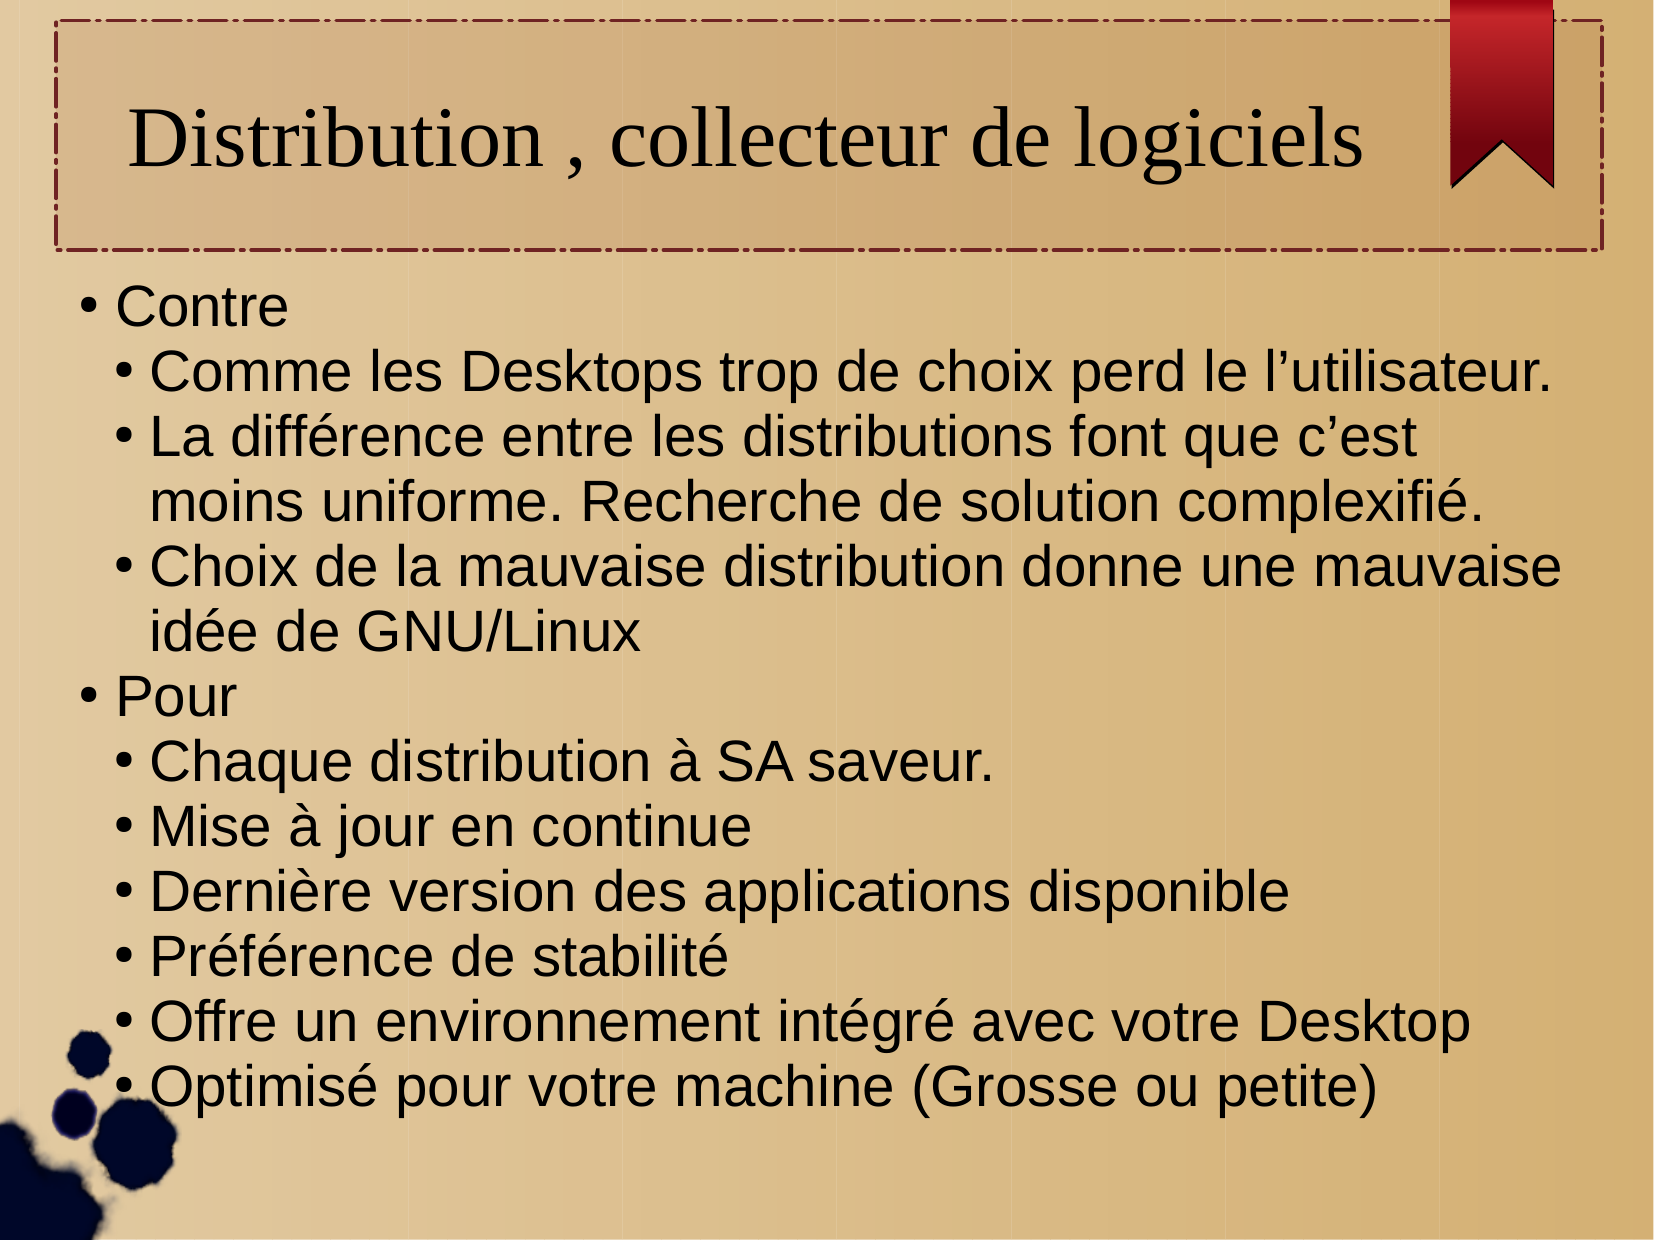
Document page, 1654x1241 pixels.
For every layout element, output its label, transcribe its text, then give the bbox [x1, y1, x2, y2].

subtitle Contre Comme les Desktops trop de choix perd le l’utilisateur. La différence entre les distributions font que c’est moins uniforme. Recherche de solution complexifié. Choix de la mauvaise distribution donne une mauvaise idée de GNU/Linux Pour Chaque distribution à SA saveur. Mise à jour en continue Dernière version des applications disponible Préférence de stabilité Offre un environnement intégré avec votre Desktop Optimisé pour votre machine (Grosse ou petite) [78, 273, 1567, 1120]
title Distribution , collecteur de logiciels [82, 47, 1412, 229]
